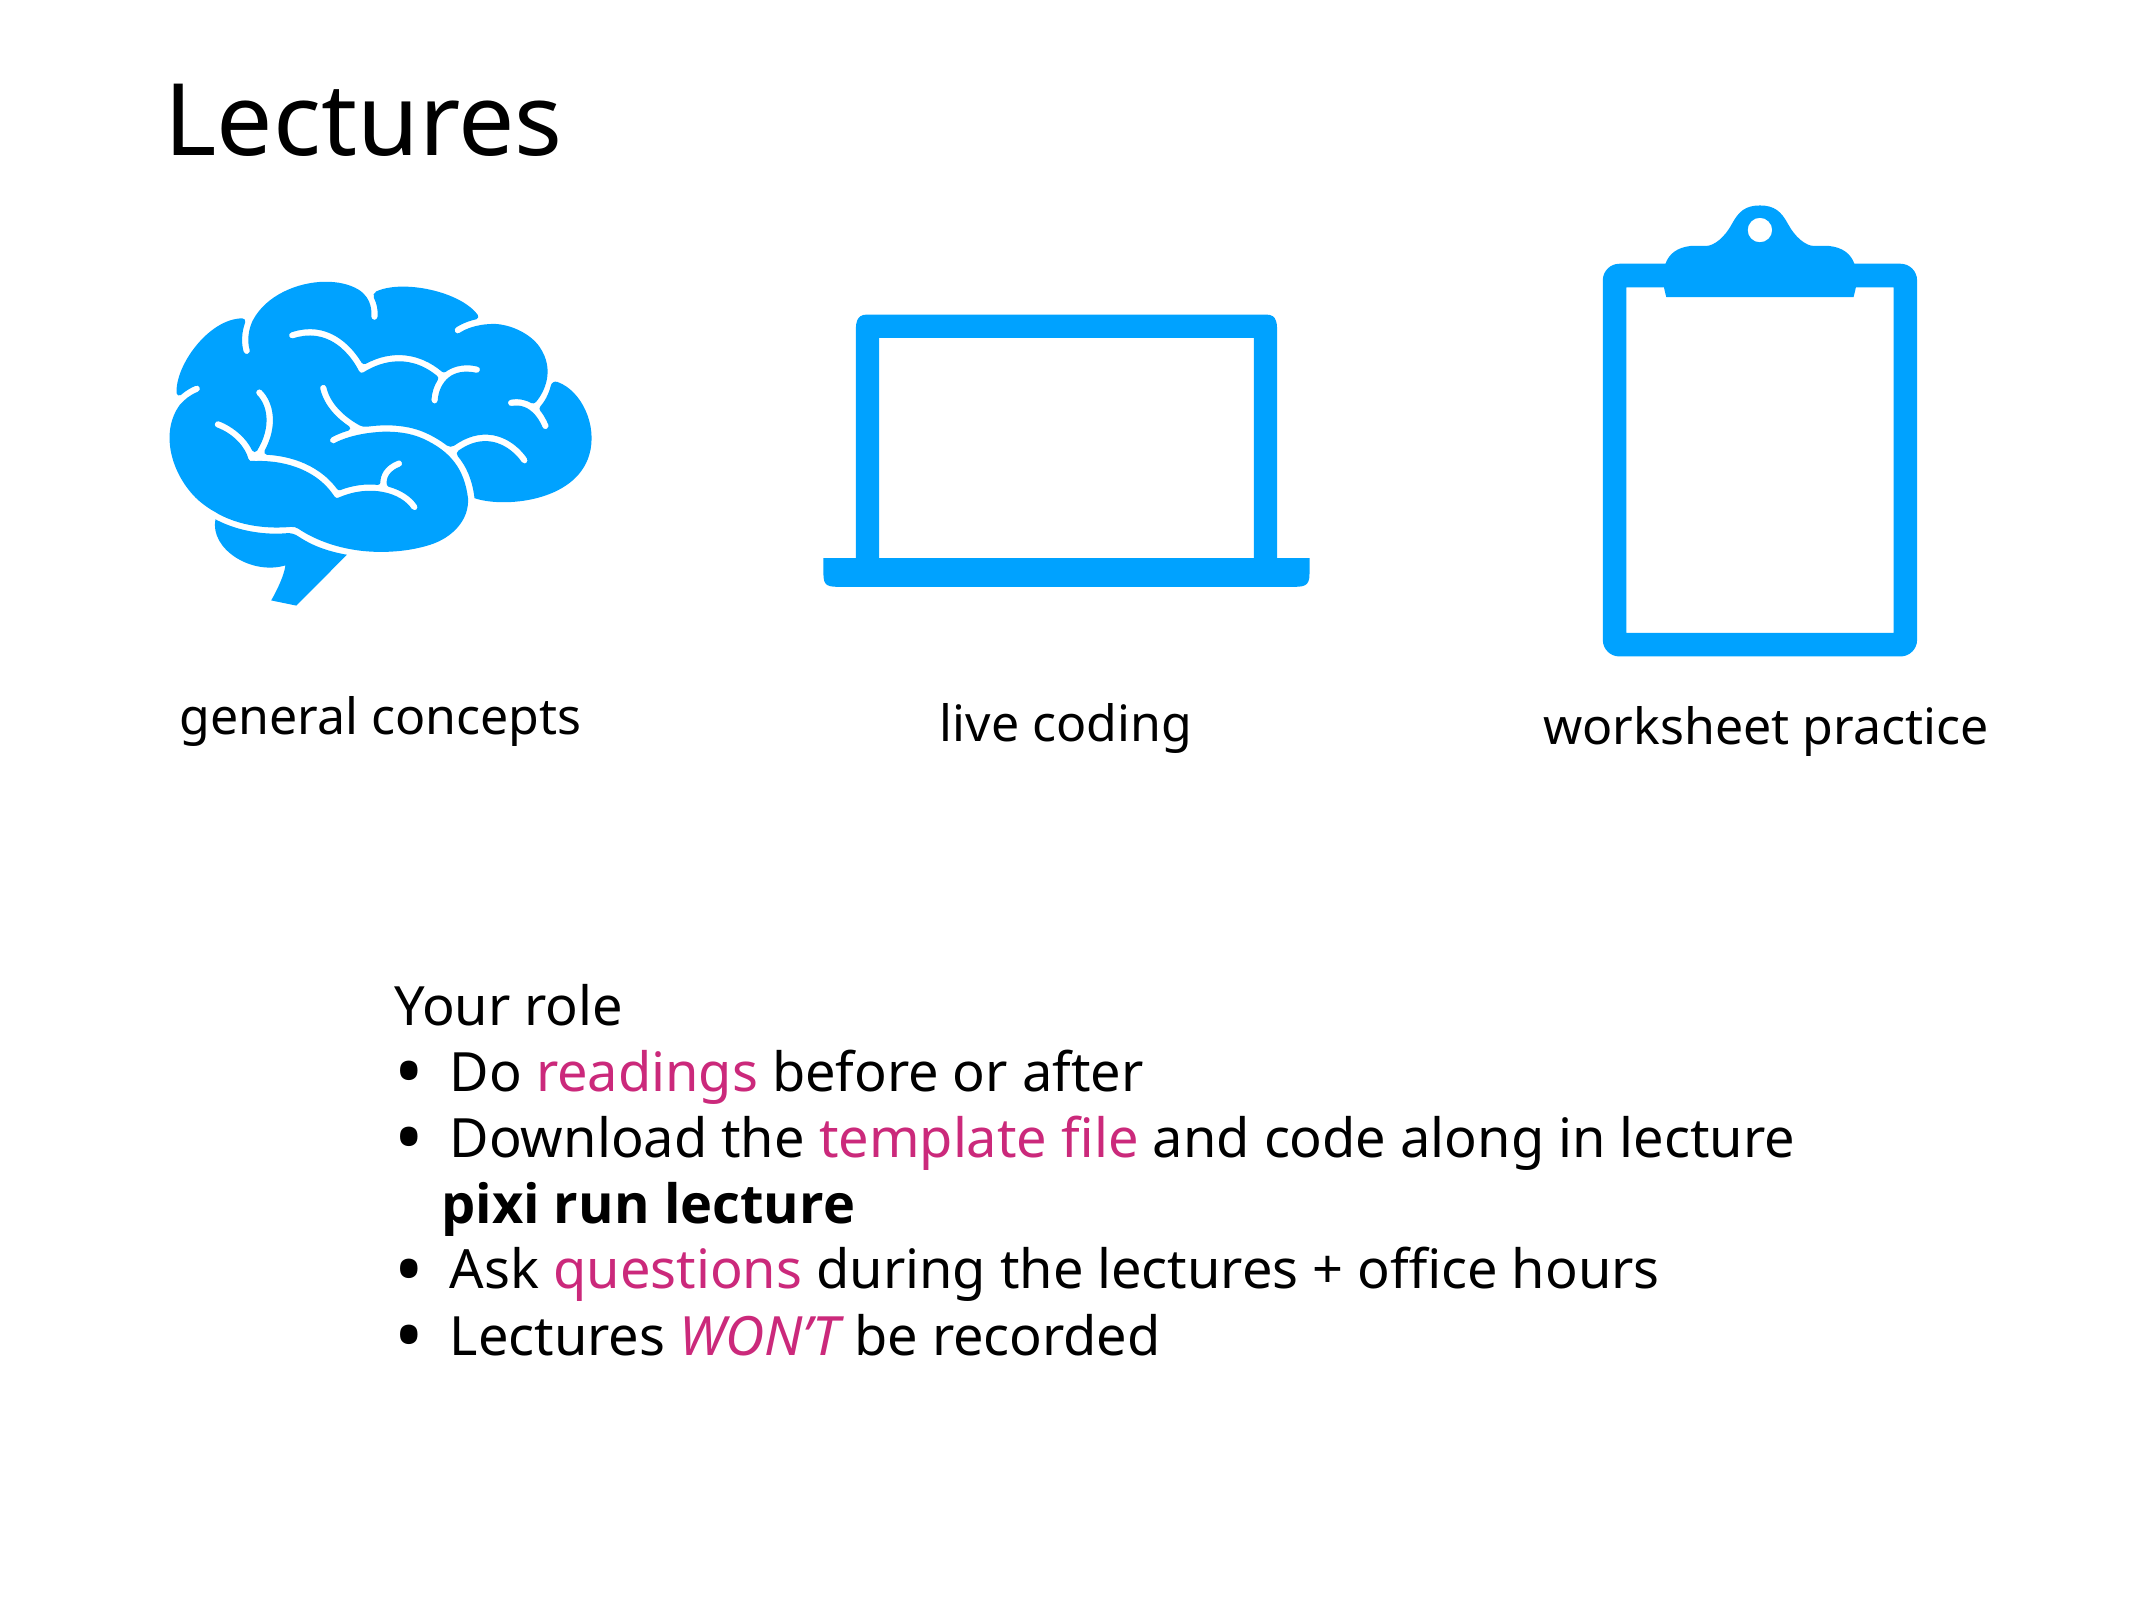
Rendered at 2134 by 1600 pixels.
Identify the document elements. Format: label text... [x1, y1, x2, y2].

text_box live coding [931, 683, 1201, 760]
text_box Lectures [156, 41, 2055, 190]
text_box Your role Do readings before or after Download the template file and code along in lecture pixi run lecture Ask questions during the lectures + office hours Lectures WON’T be recorded [362, 962, 1976, 1414]
text_box worksheet practice [1534, 685, 1998, 763]
text_box general concepts [170, 676, 590, 753]
text_box [1602, 205, 1918, 657]
text_box [823, 314, 1310, 587]
text_box [214, 519, 347, 606]
text_box [169, 281, 592, 552]
